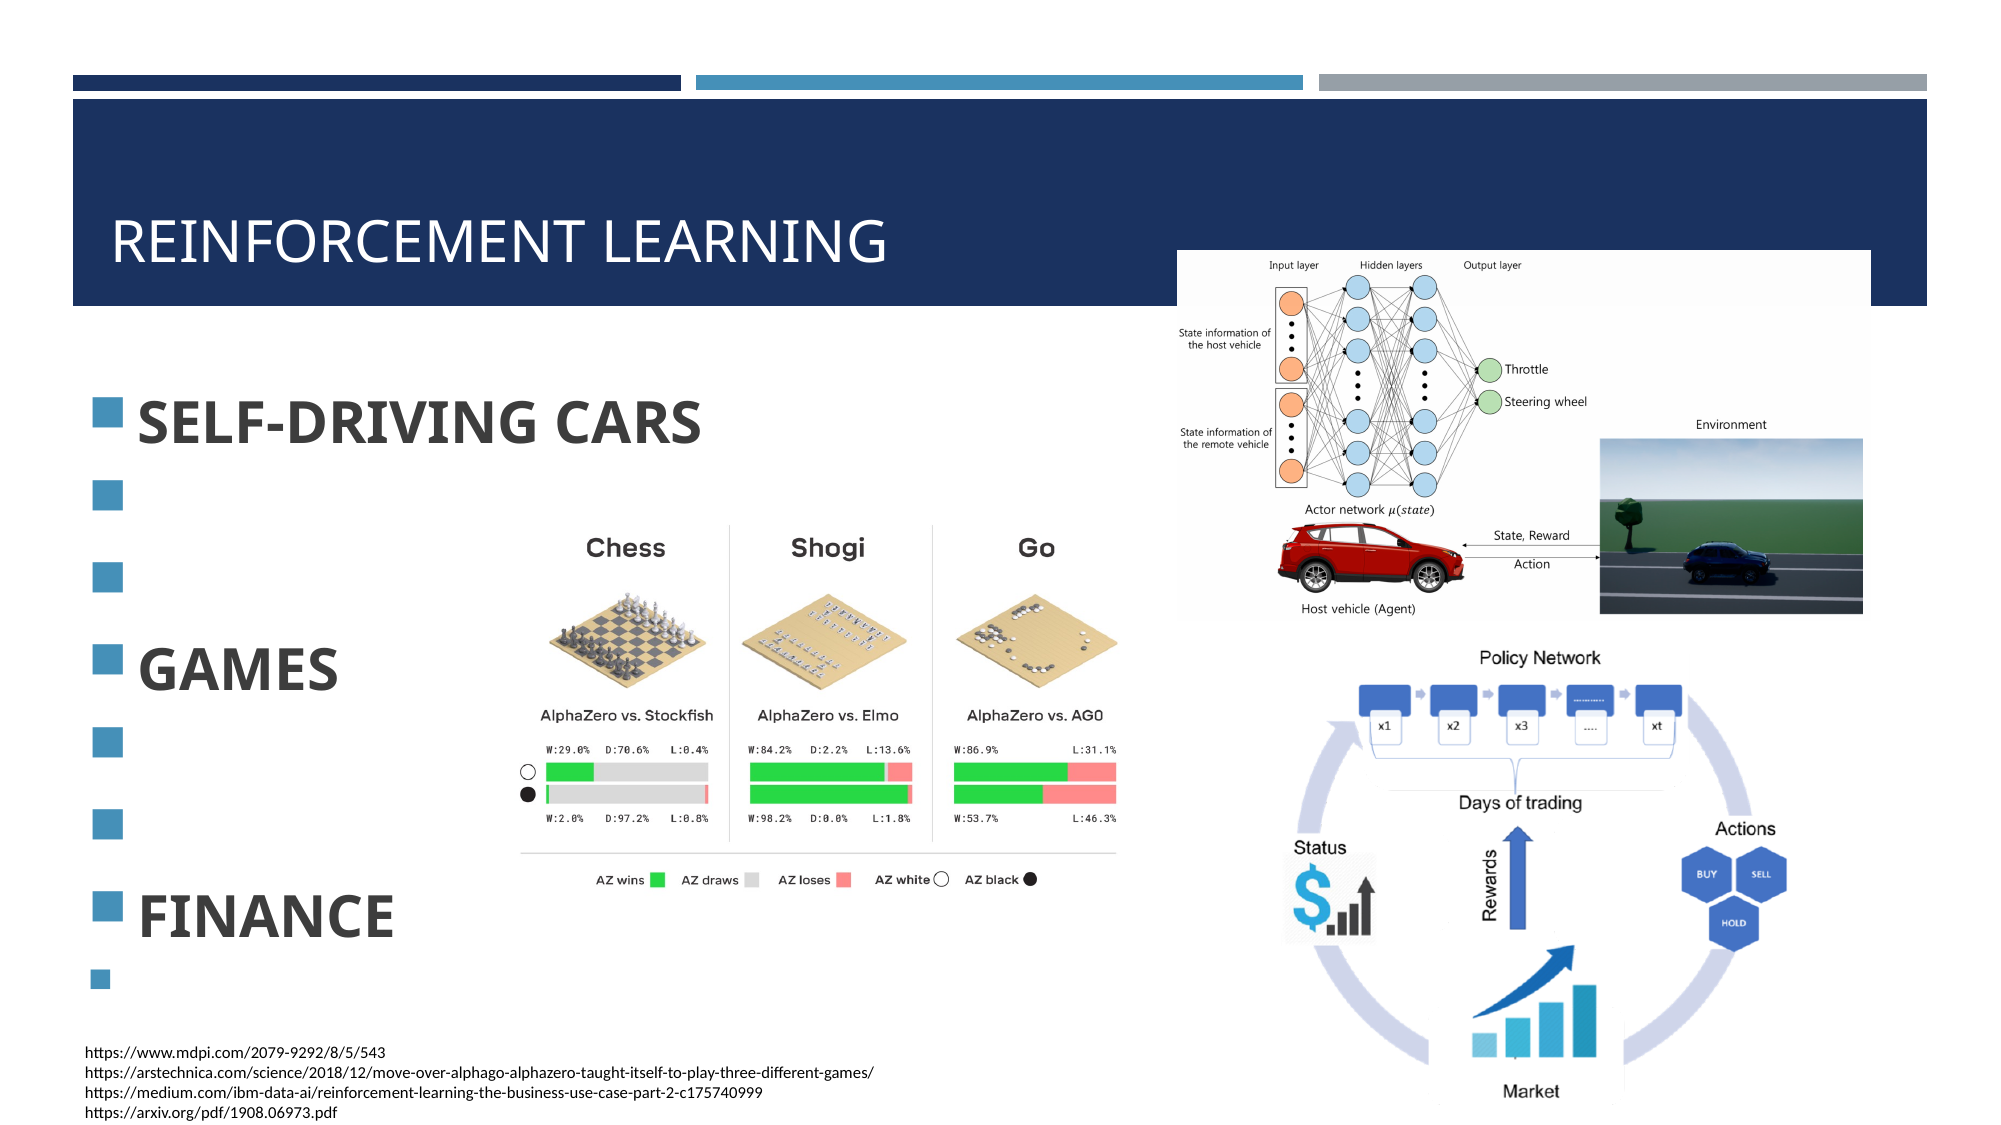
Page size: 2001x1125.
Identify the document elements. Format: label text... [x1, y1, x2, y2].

picture [1177, 250, 1871, 621]
picture [497, 507, 1145, 909]
title REINFORCEMENT LEARNING [95, 119, 1905, 282]
list SELF-DRIVING CARS GAMES FINANCE [72, 377, 1120, 1034]
picture [1277, 644, 1812, 1034]
text_box https://www.mdpi.com/2079-9292/8/5/543 https://arstechnica.com/science/2018/12/move-over-alphago-alphazero-taught-itself-to-play-three-different-games/ https://medium.com/ibm-data-ai/reinforcement-learning-the-business-use-case-part-2-c175740999 https://arxiv.org/pdf/1908.06973.pdf [70, 1034, 1937, 1125]
